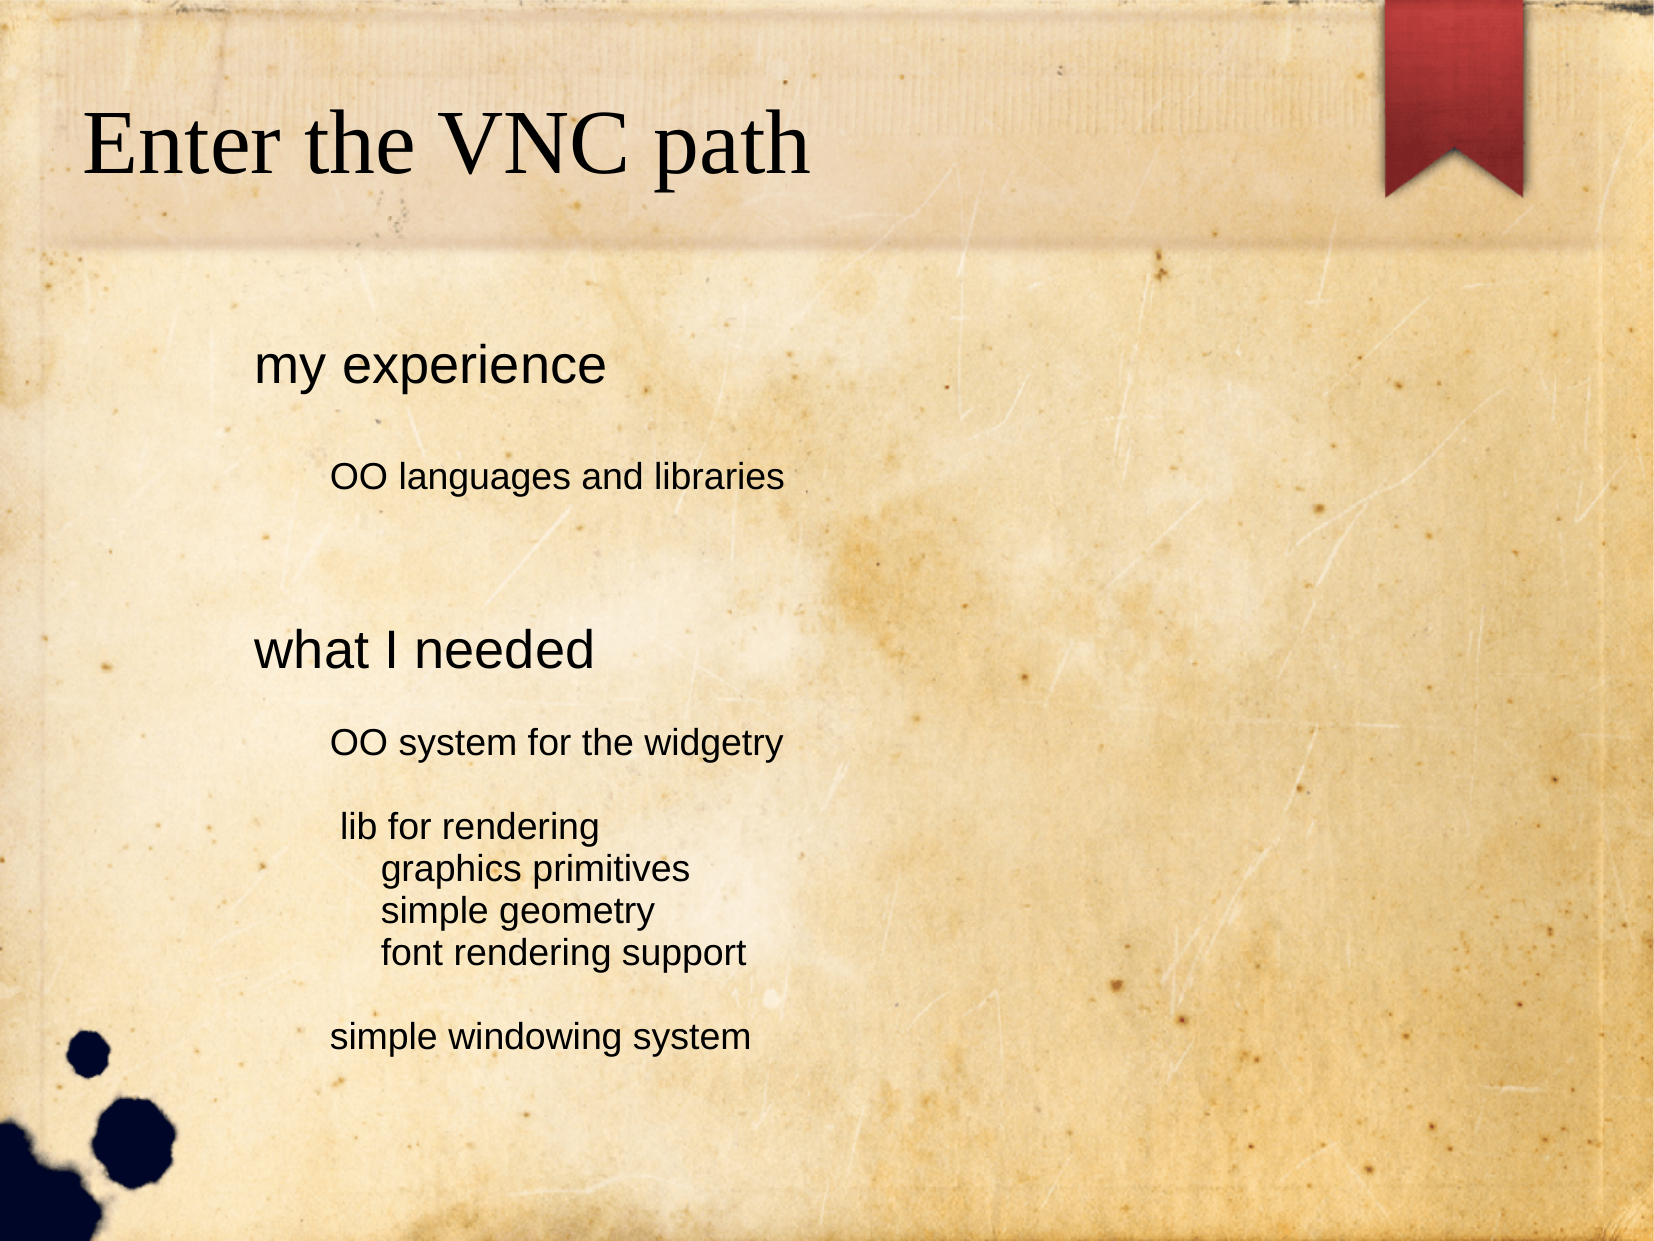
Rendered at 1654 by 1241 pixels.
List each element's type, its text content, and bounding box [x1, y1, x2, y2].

picture [0, 0, 1654, 1241]
title Enter the VNC path [82, 49, 1347, 237]
text_box my experience OO languages and libraries what I needed OO system for the widgetry lib for rendering graphics primitives simple geometry font rendering support simple windowing system [240, 327, 1442, 1066]
